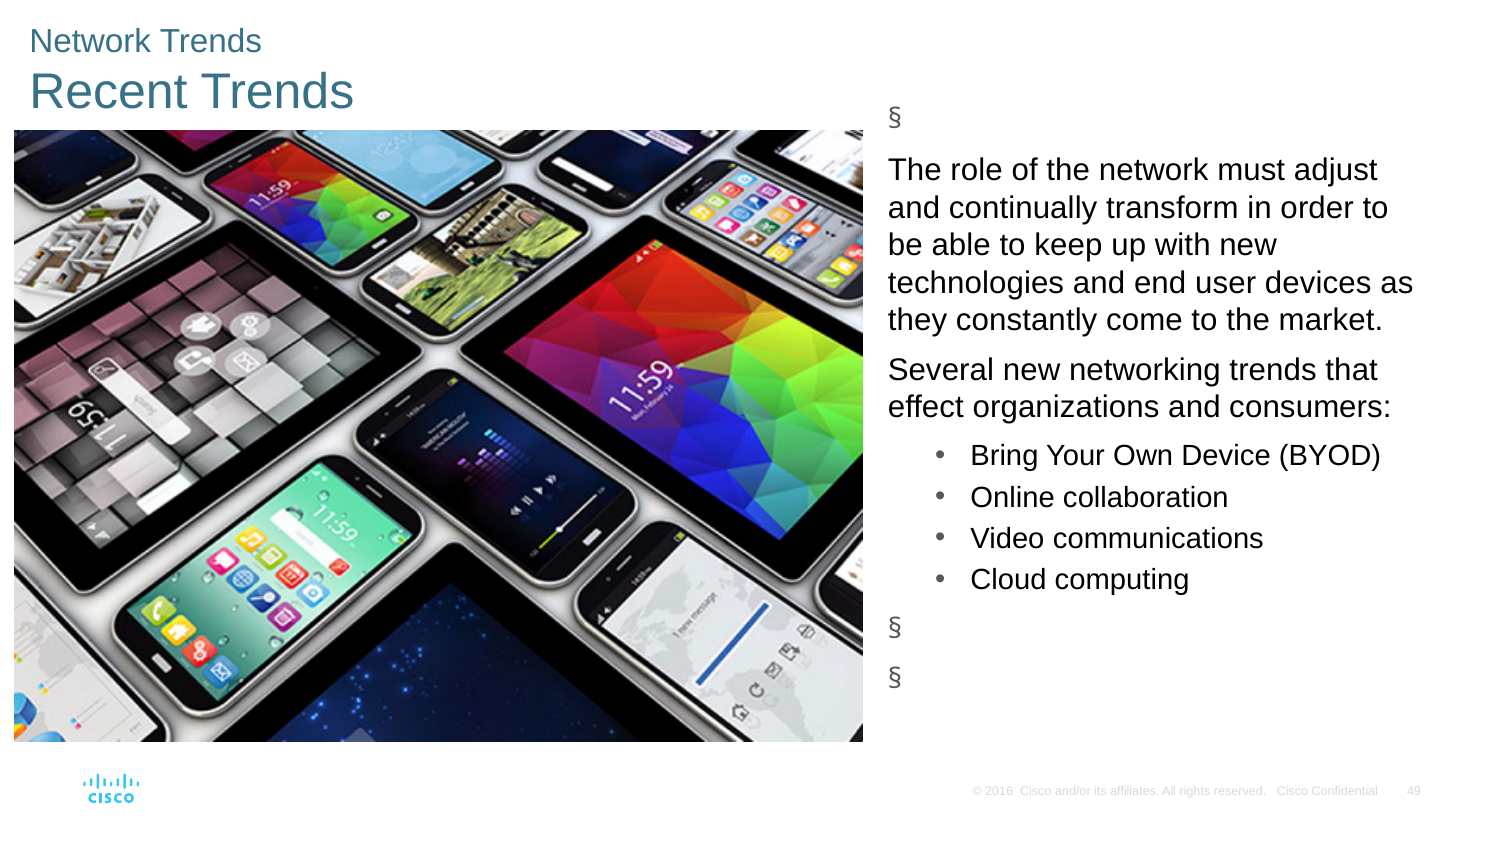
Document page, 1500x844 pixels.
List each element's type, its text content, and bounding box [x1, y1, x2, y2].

list The role of the network must adjust and continually transform in order to be able to keep up with new technologies and end user devices as they constantly come to the market. Several new networking trends that effect organizations and consumers: Bring Your Own Device (BYOD) Online collaboration Video communications Cloud computing [873, 91, 1453, 717]
title Network Trends Recent Trends [14, 6, 1500, 132]
picture [14, 131, 863, 742]
